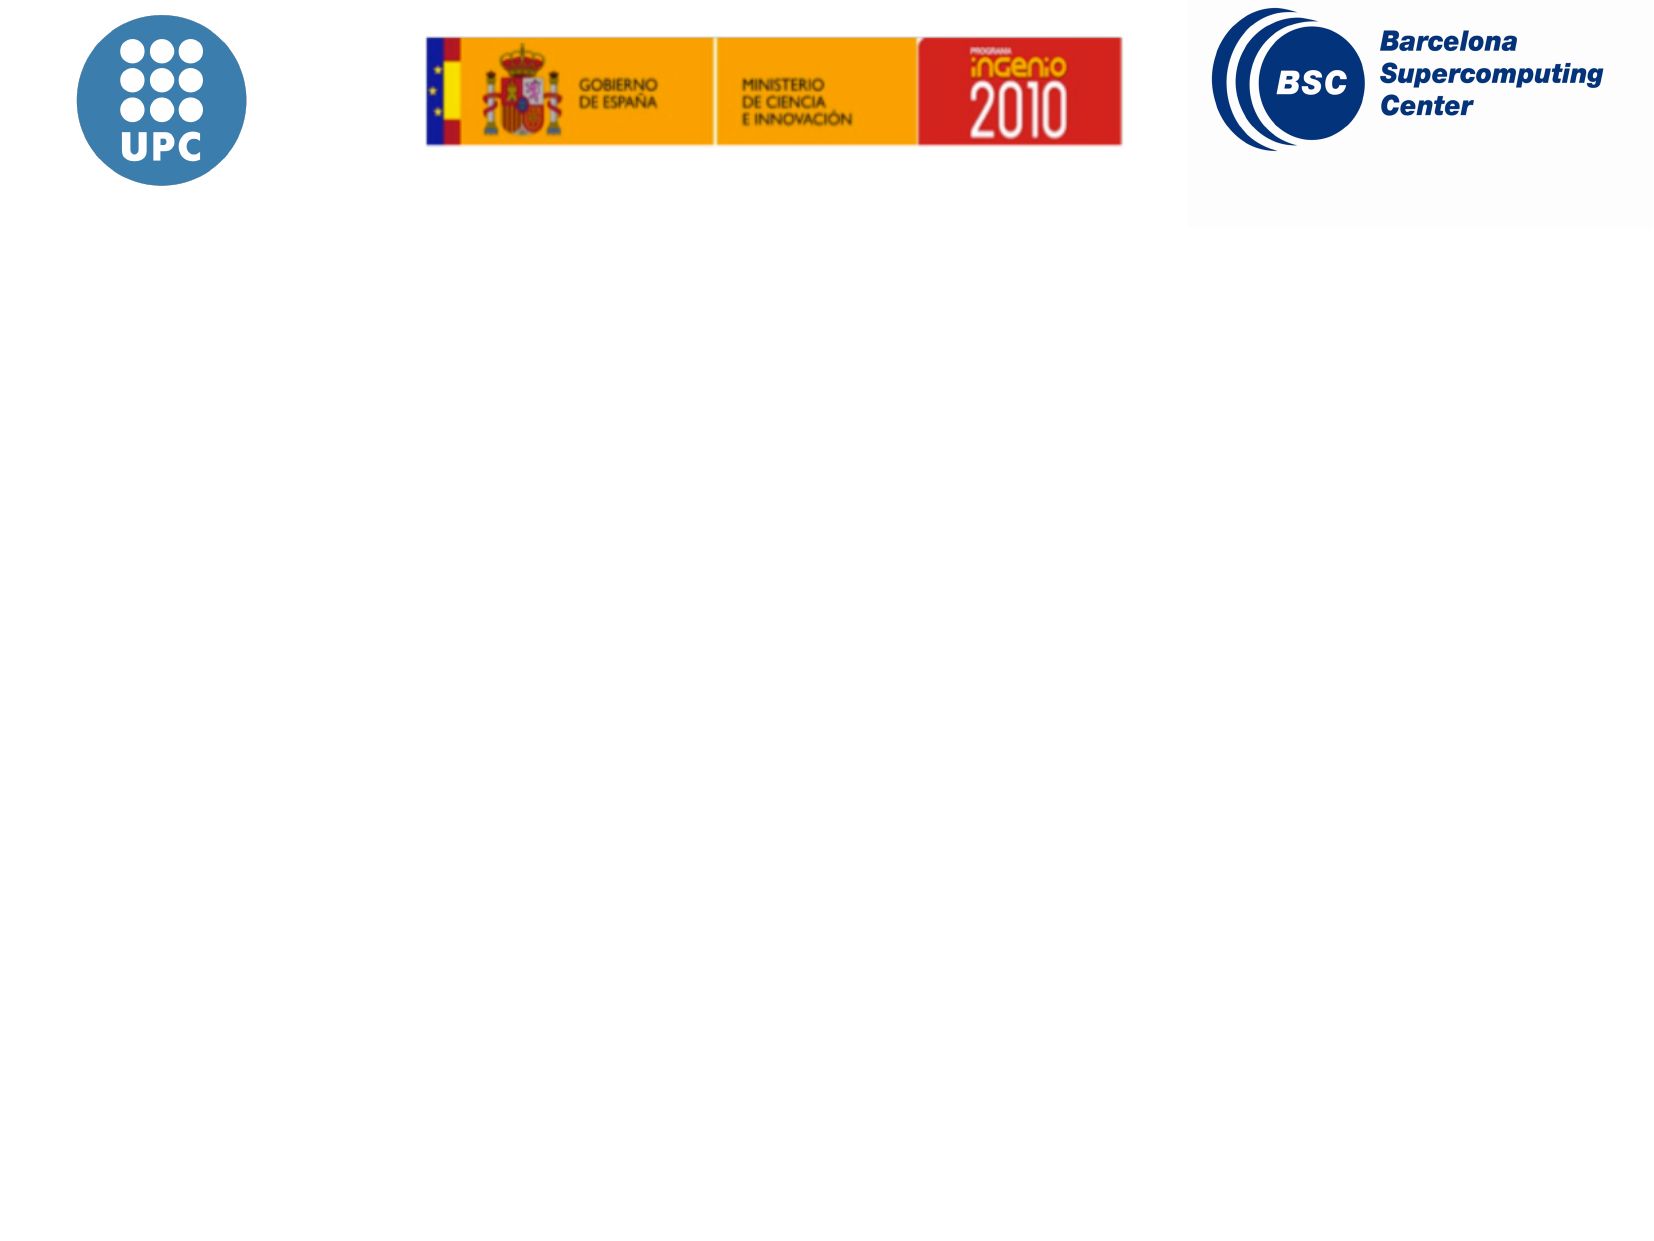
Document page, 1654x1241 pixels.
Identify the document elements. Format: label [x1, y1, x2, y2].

picture [75, 14, 248, 188]
picture [423, 34, 1126, 151]
picture [1187, 0, 1654, 228]
